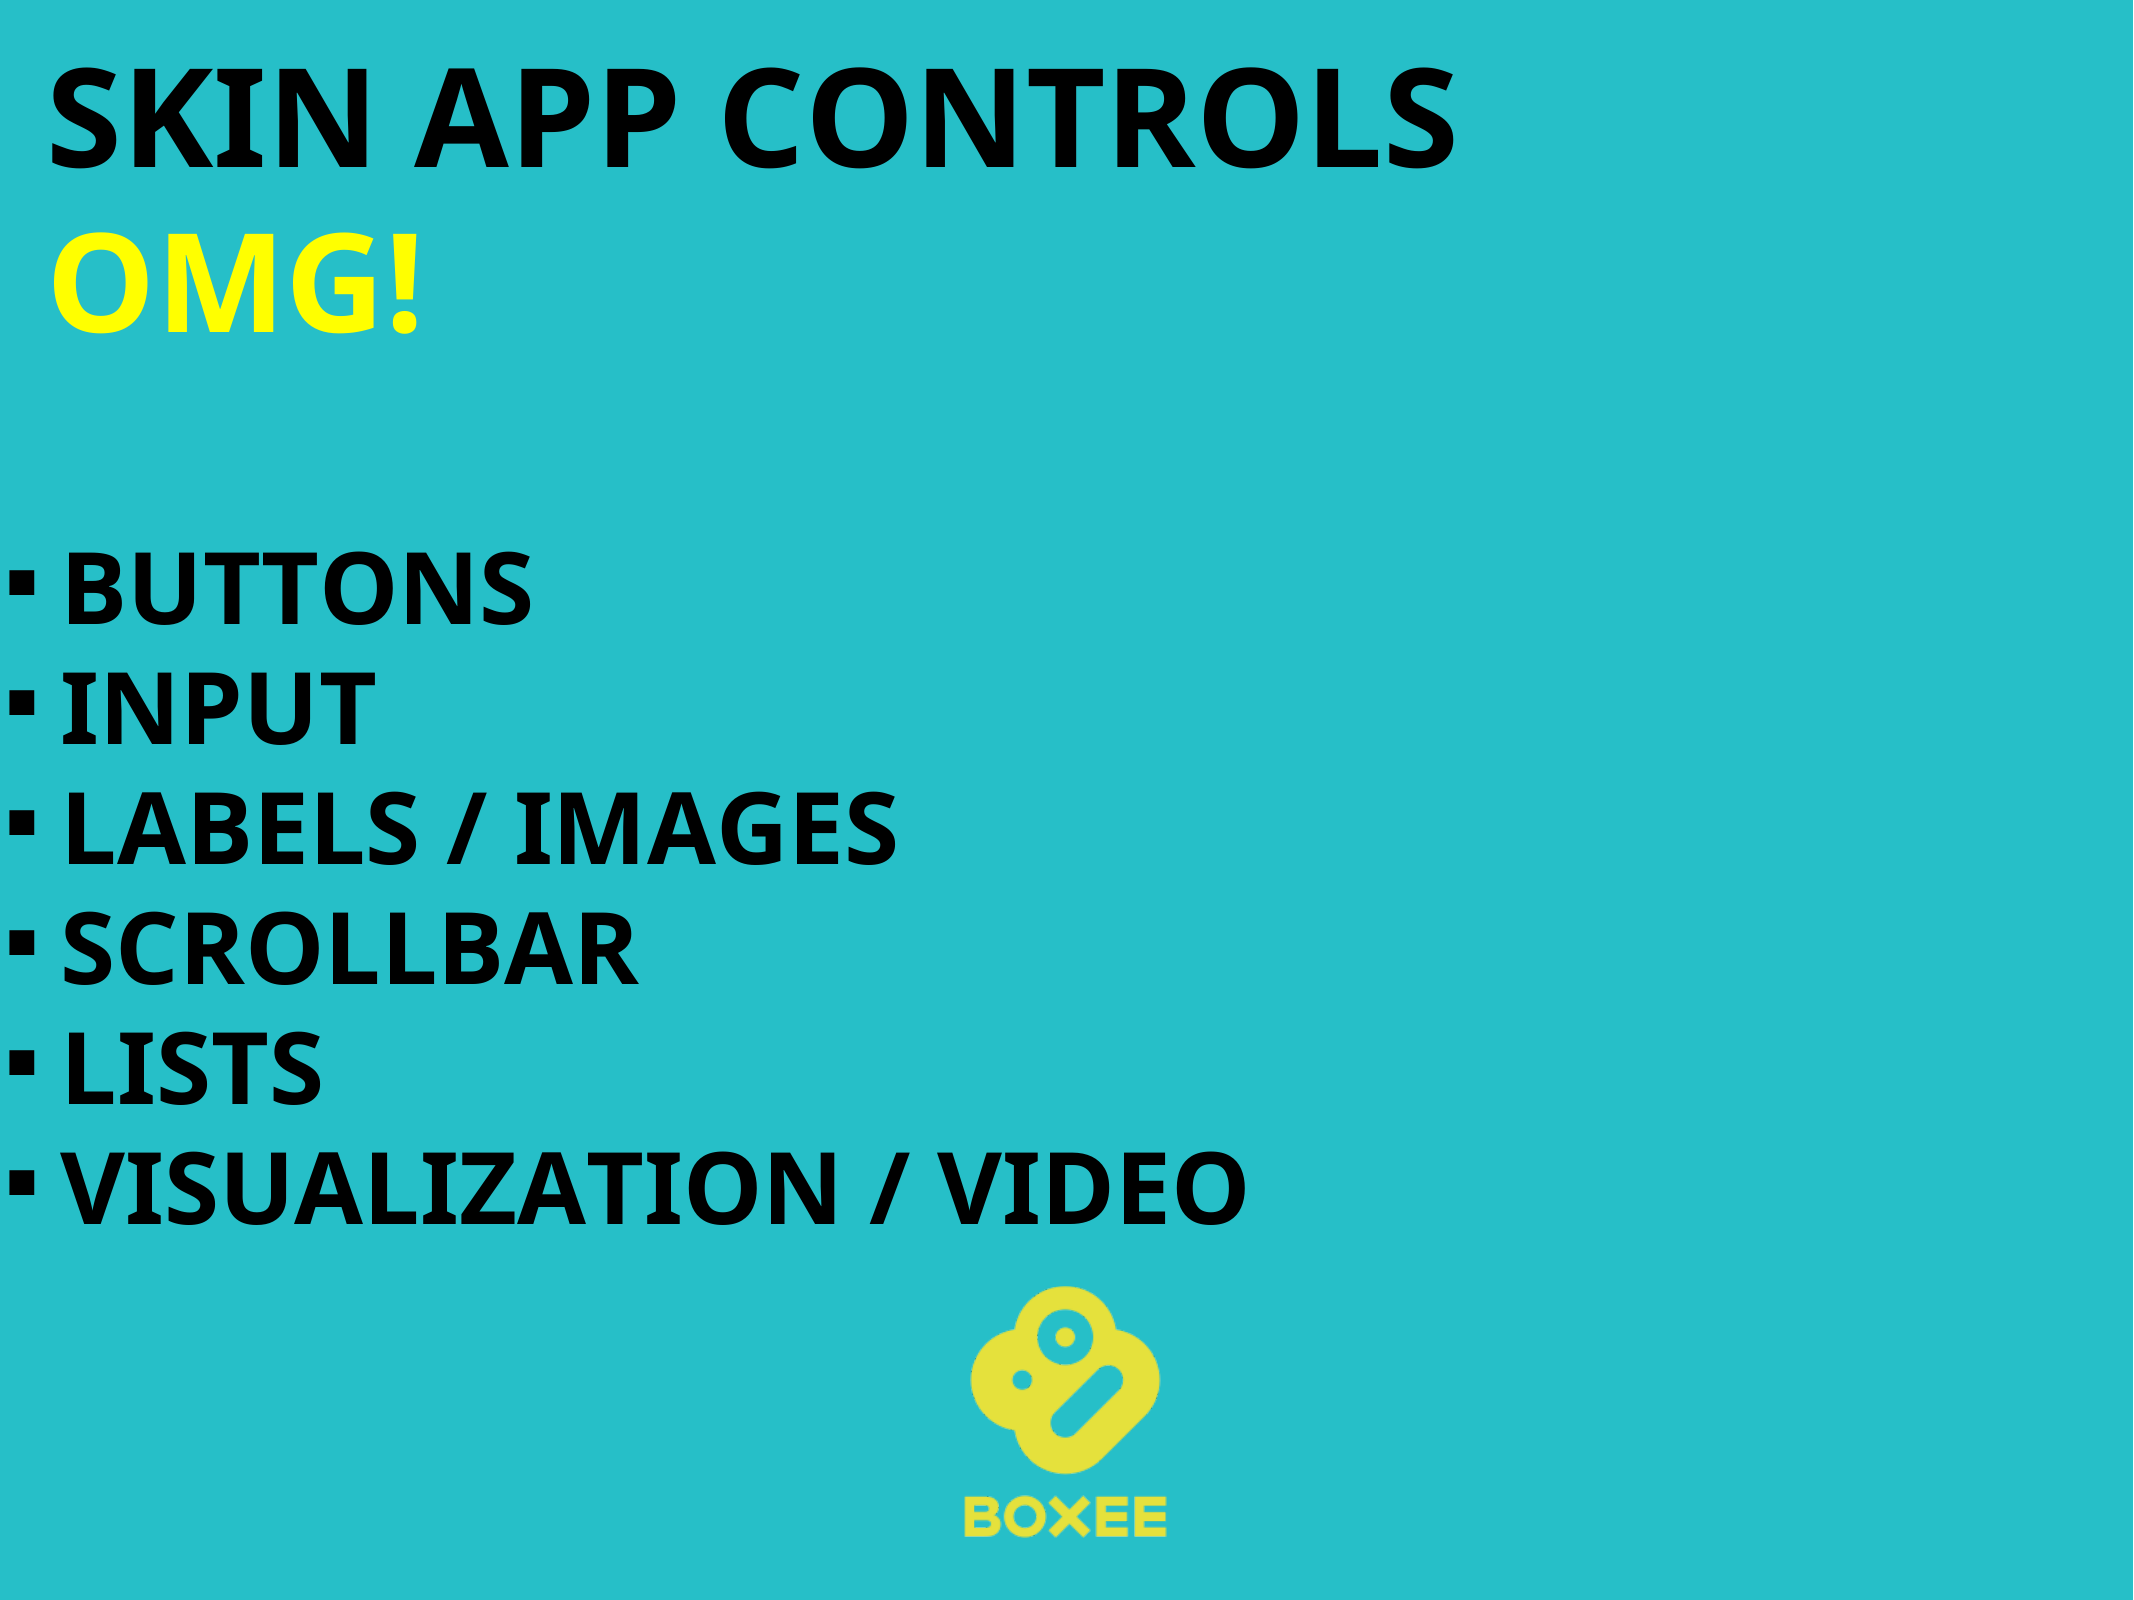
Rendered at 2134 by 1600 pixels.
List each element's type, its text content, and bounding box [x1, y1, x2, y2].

text_box SKIN APP CONTROLS OMG! [37, 29, 2100, 426]
text_box BUTTONS INPUT LABELS / IMAGES SCROLLBAR LISTS VISUALIZATION / VIDEO [0, 525, 2134, 1538]
